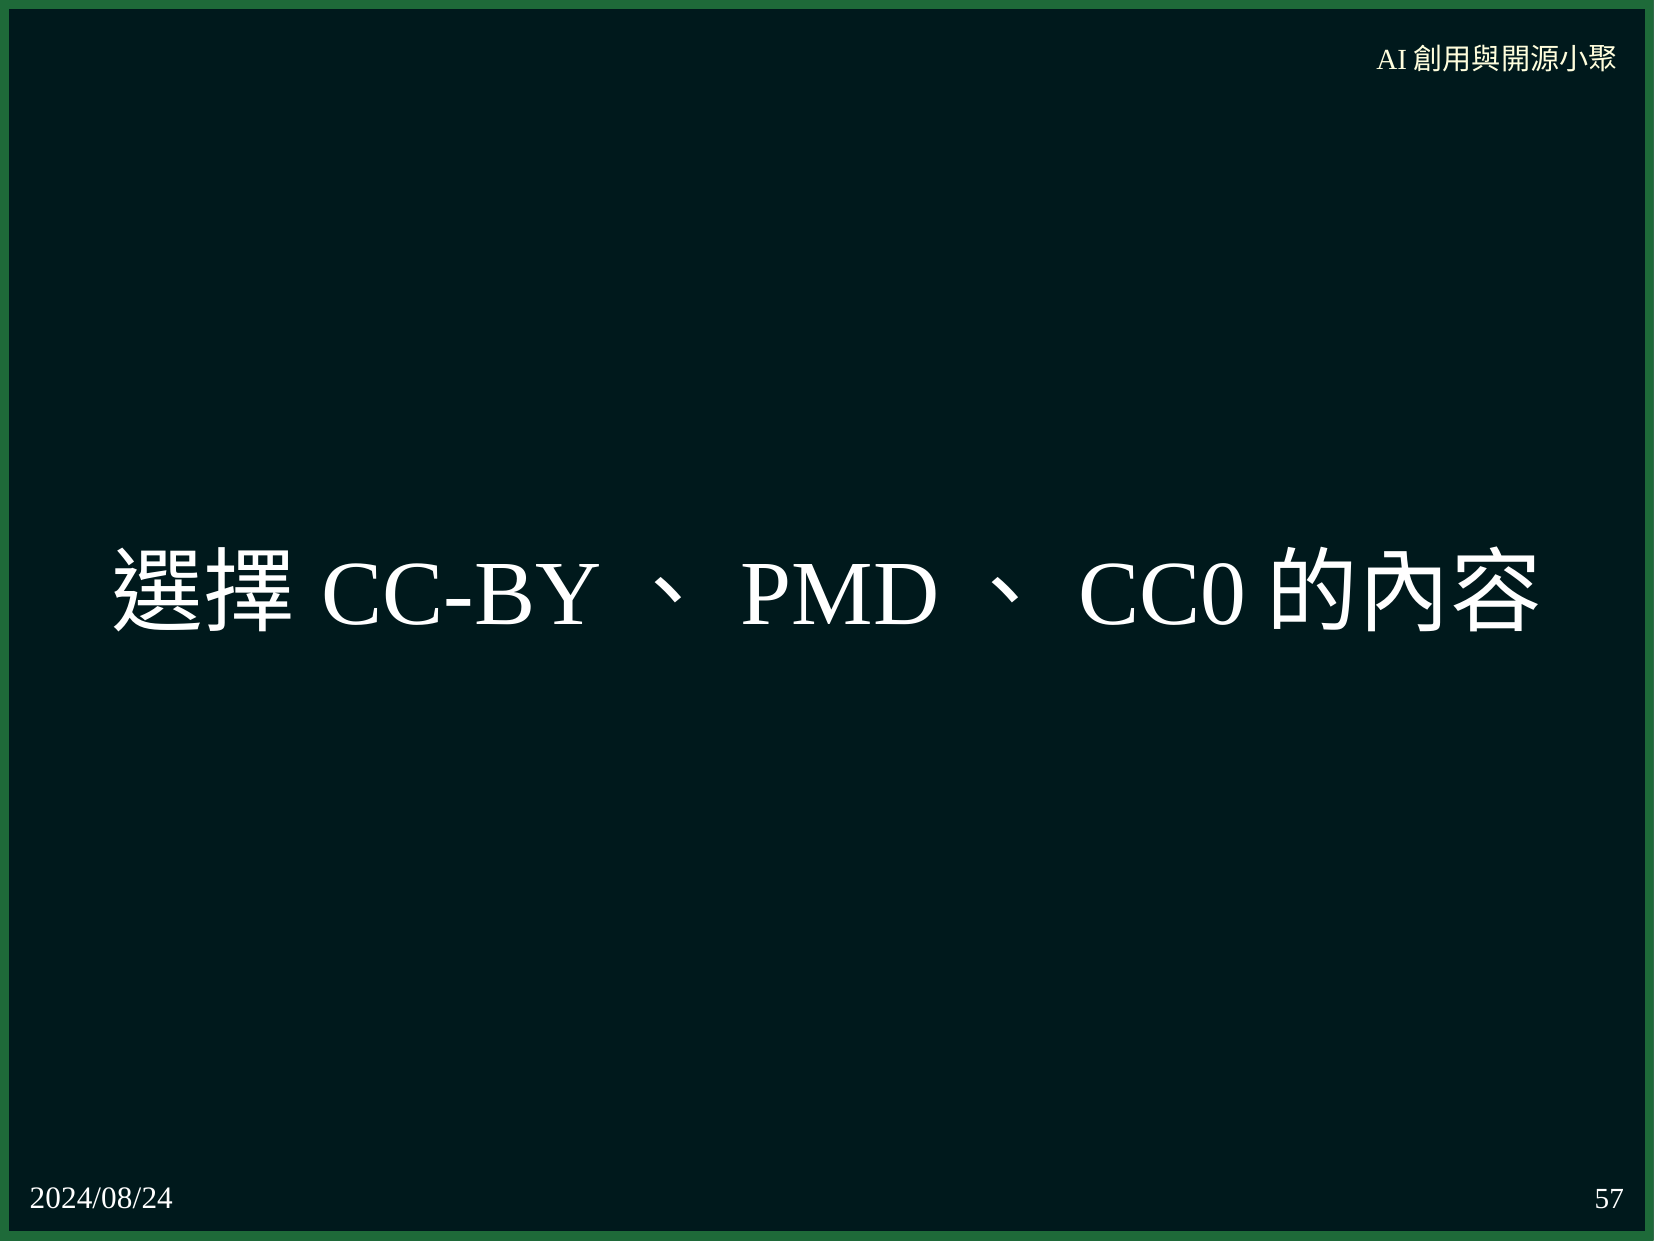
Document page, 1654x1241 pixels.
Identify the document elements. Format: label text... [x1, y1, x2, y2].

title 選擇CC-BY、PMD、CC0的內容 [82, 242, 1571, 927]
